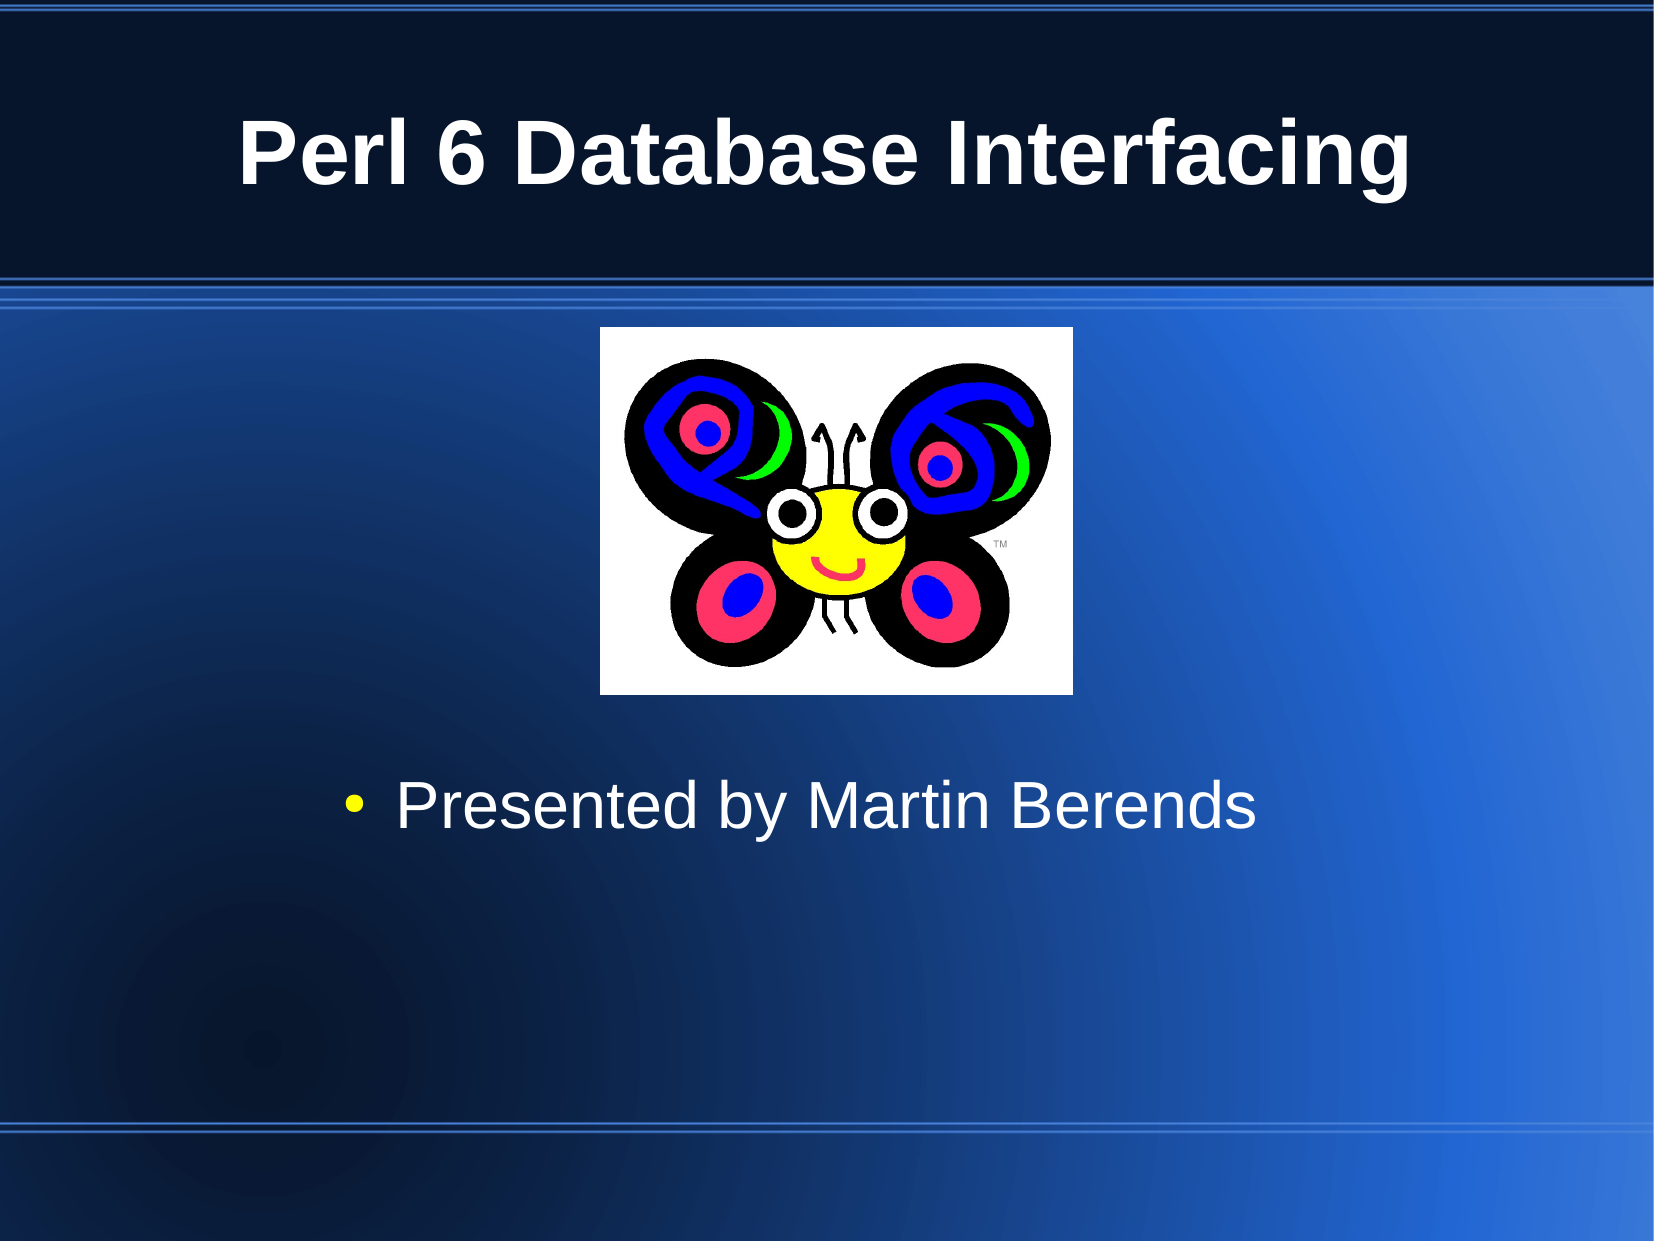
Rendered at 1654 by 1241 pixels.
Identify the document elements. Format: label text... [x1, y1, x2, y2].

picture [0, 0, 1654, 1241]
list Presented by Martin Berends [324, 767, 1359, 1034]
title Perl 6 Database Interfacing [82, 56, 1571, 250]
